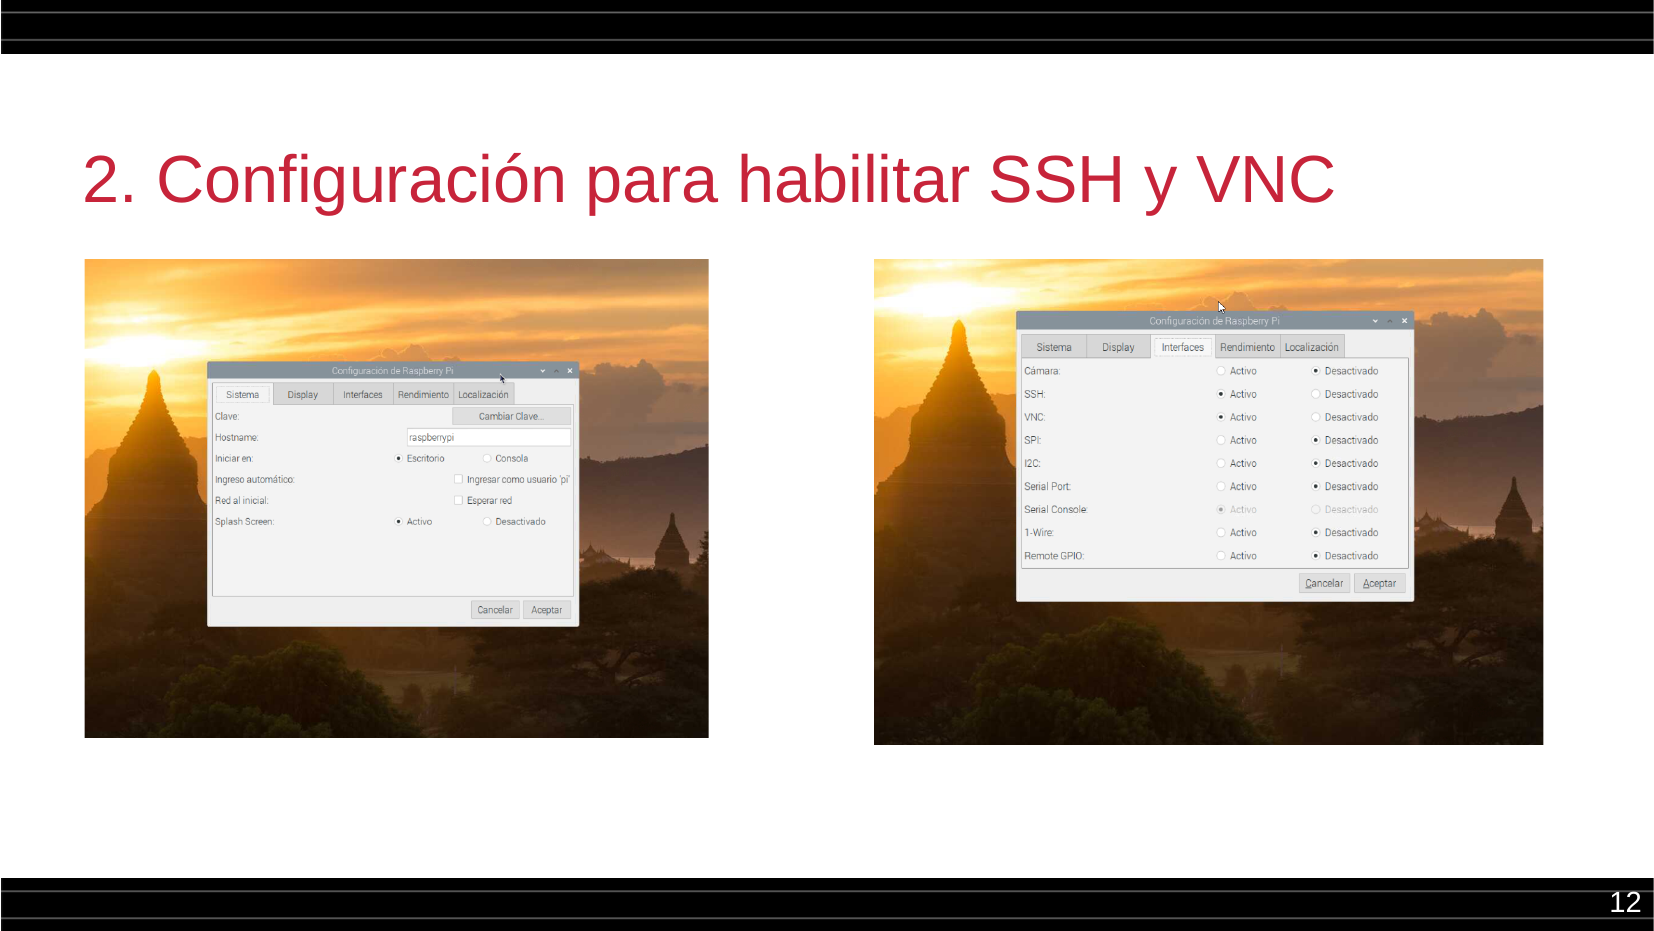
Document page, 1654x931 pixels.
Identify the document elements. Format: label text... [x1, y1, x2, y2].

picture [874, 259, 1544, 745]
picture [84, 259, 709, 738]
picture [1, 878, 1654, 931]
picture [1, 0, 1654, 54]
title 2. Configuración para habilitar SSH y VNC [82, 92, 1571, 249]
